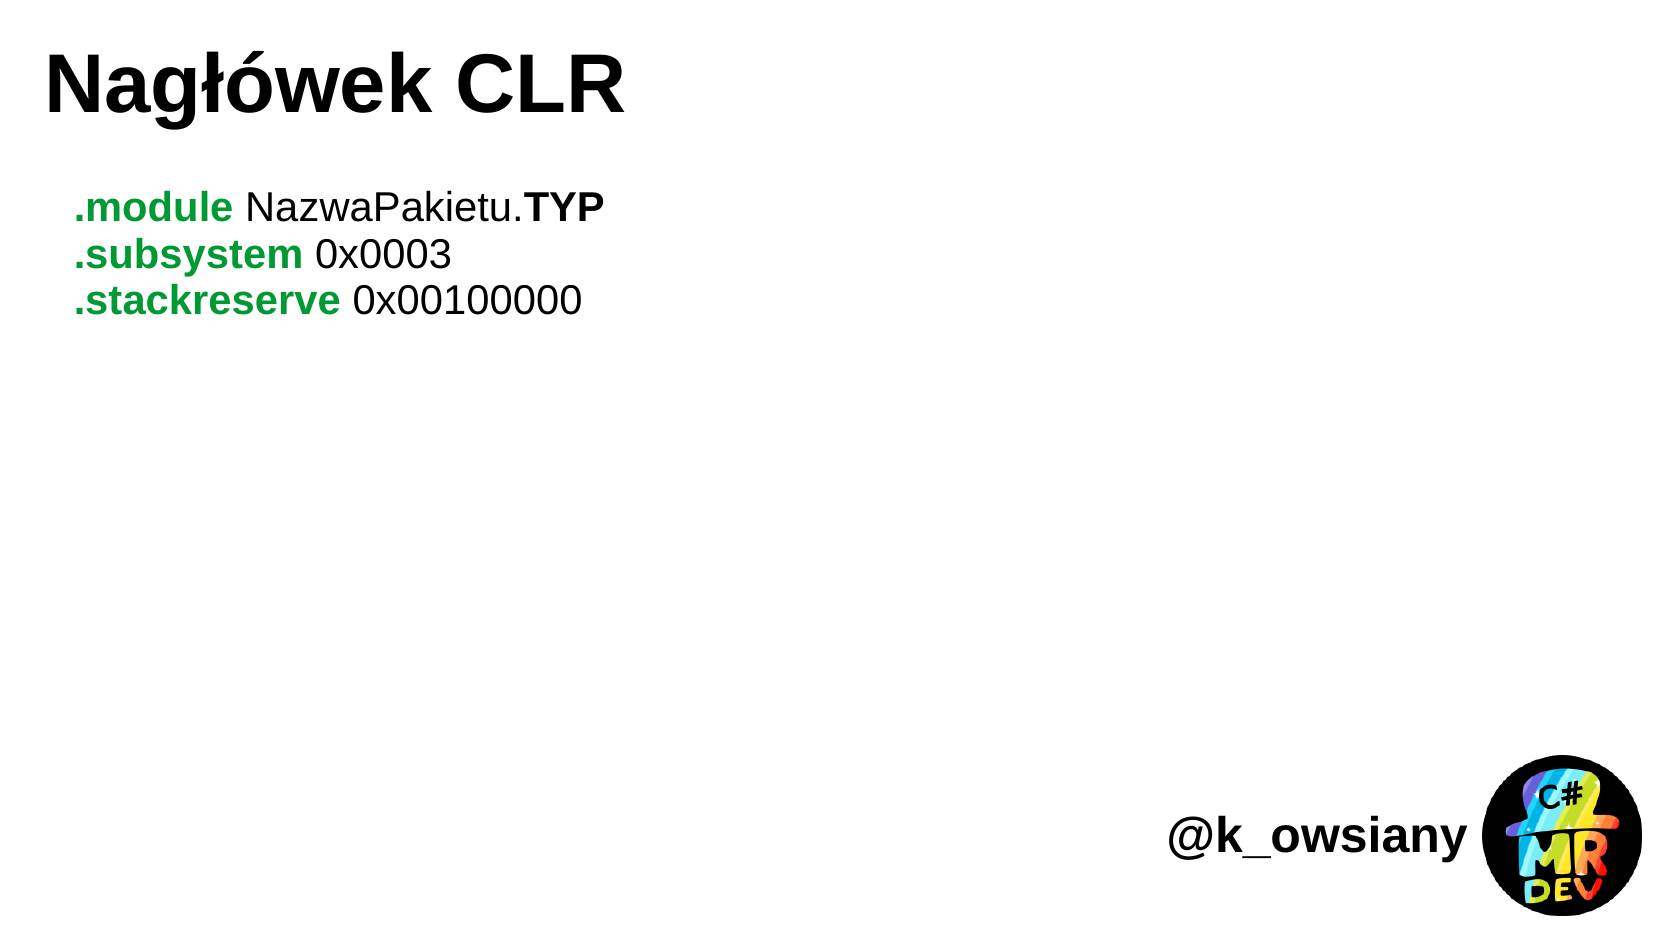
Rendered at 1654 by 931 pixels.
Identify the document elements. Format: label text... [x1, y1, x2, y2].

picture [1482, 755, 1642, 916]
text_box Nagłówek CLR [29, 29, 1495, 138]
text_box .module NazwaPakietu.TYP .subsystem 0x0003 .stackreserve 0x00100000 [59, 176, 1595, 517]
